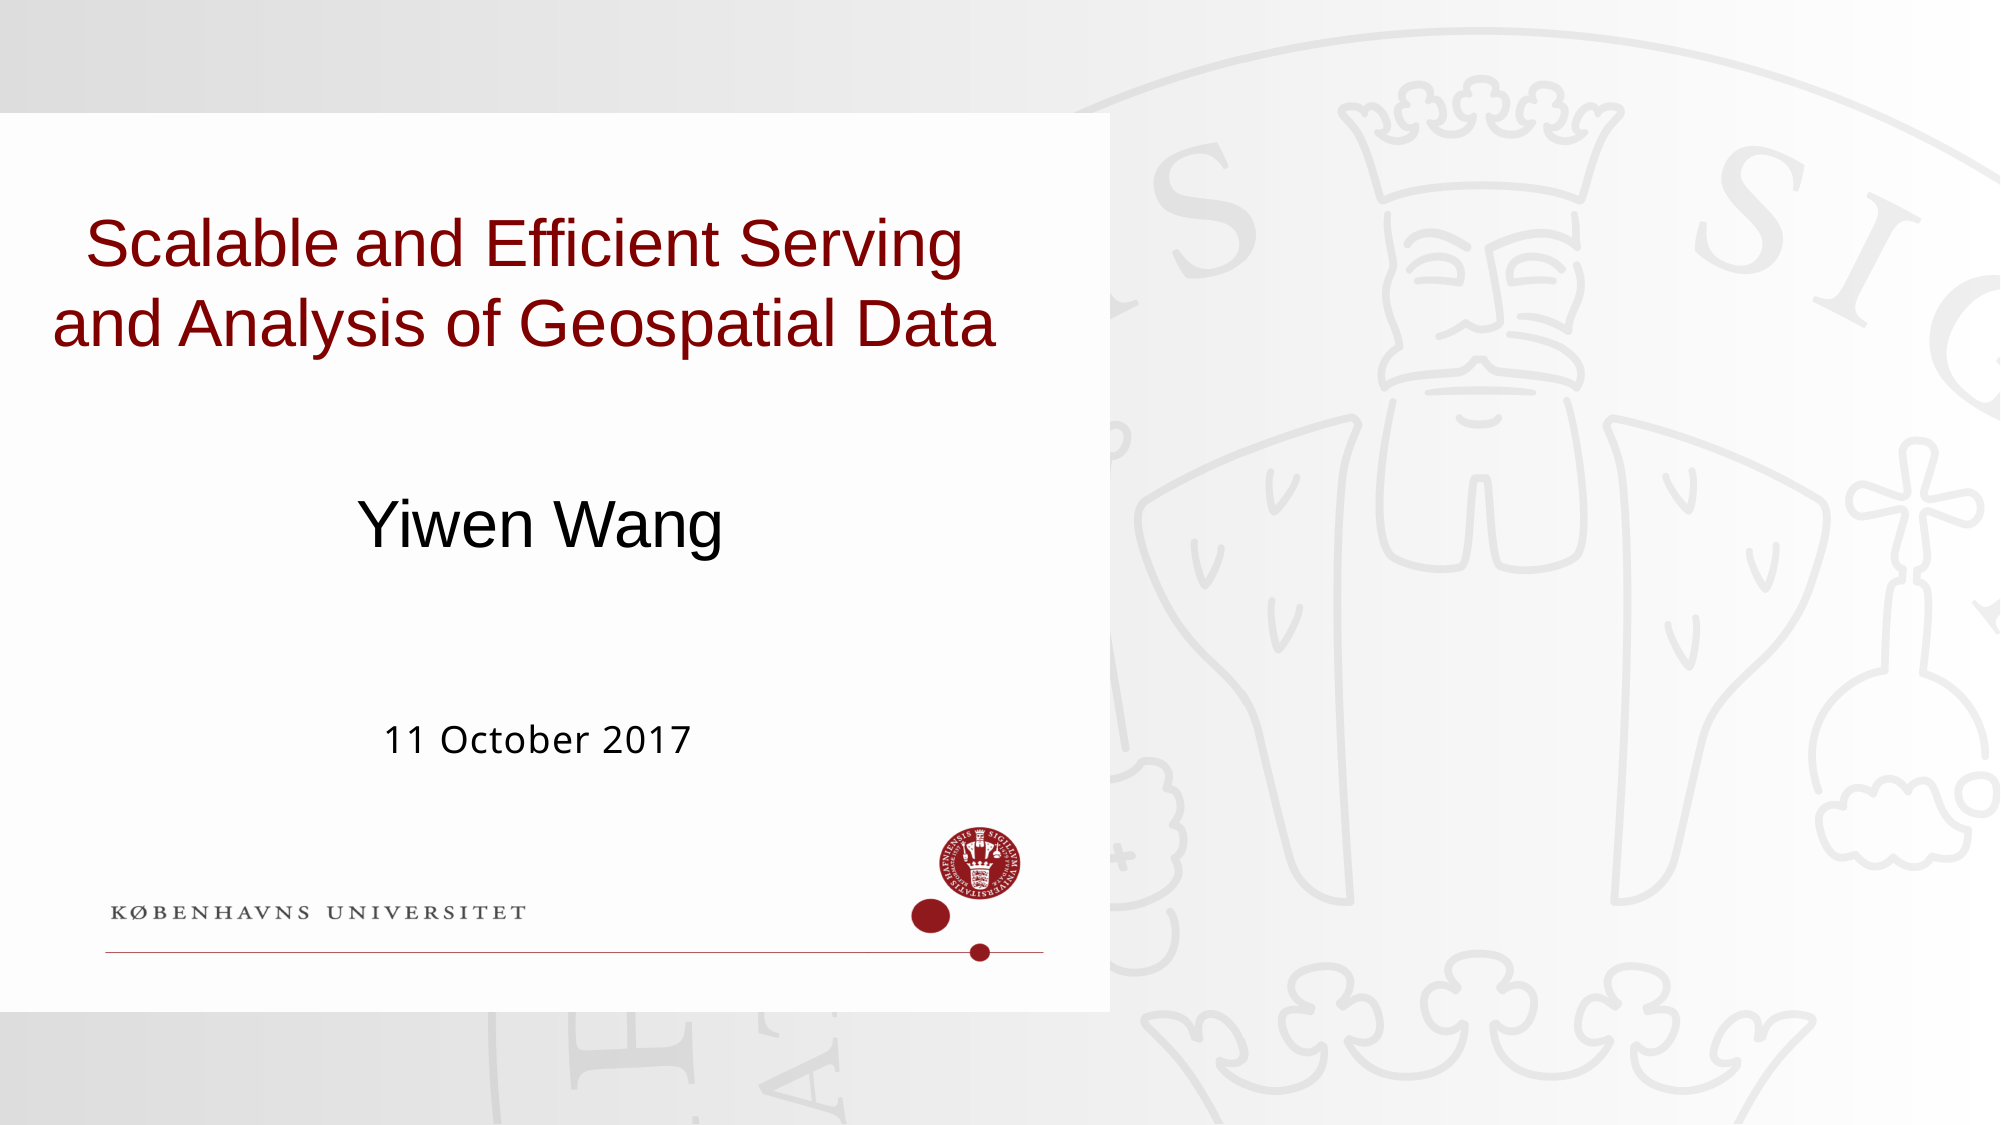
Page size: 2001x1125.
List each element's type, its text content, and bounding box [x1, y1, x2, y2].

subtitle Yiwen Wang [135, 480, 947, 601]
list 11 October 2017 [96, 664, 909, 813]
list Scalable and Efficient Serving and Analysis of Geospatial Data [30, 169, 1021, 390]
title [0, 113, 1111, 1012]
picture [284, 46, 2001, 1124]
